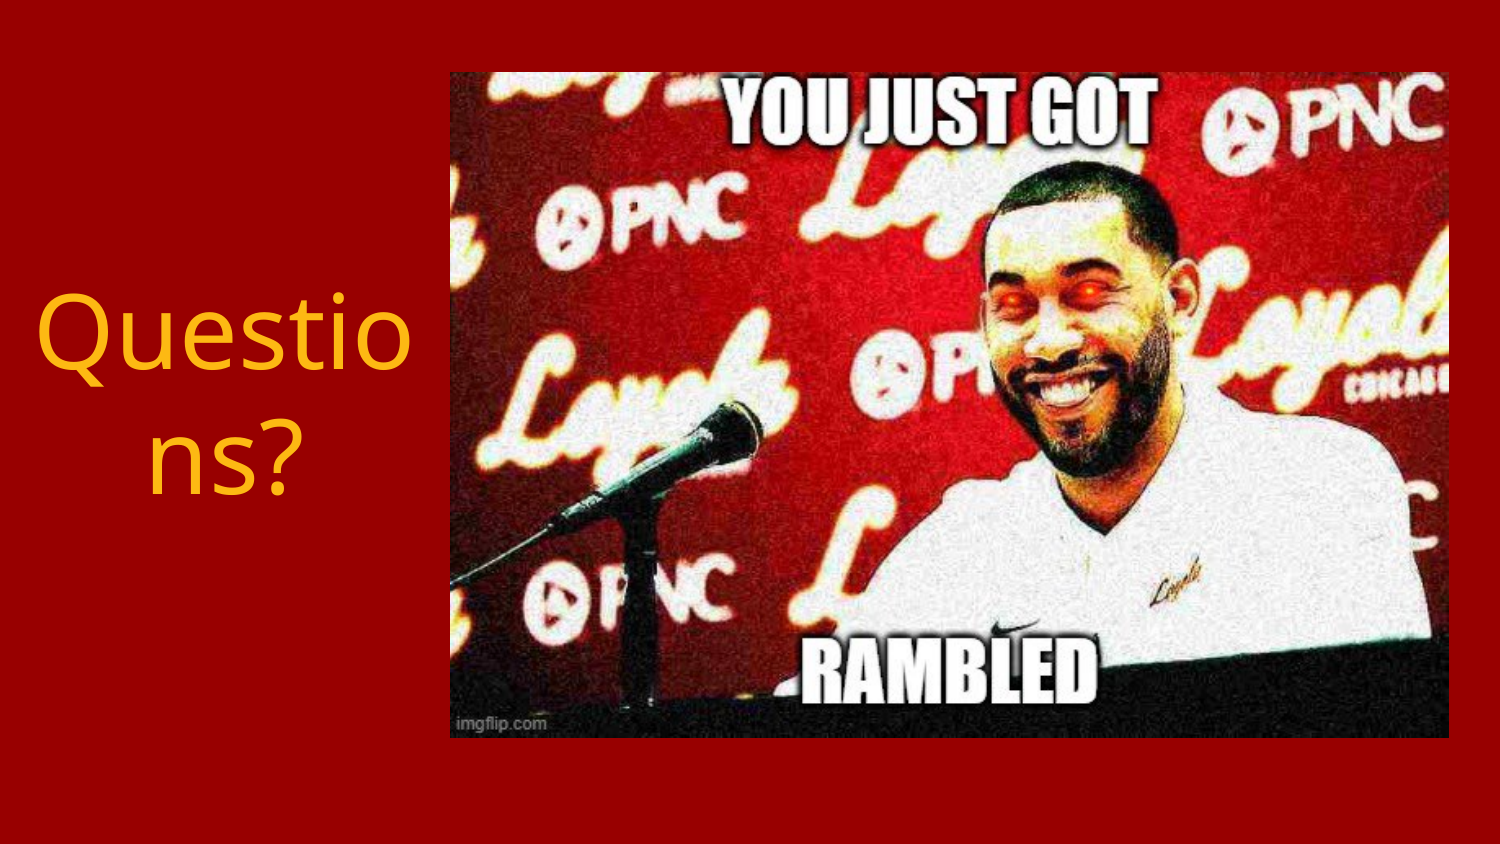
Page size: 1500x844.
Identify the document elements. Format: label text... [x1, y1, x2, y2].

picture [450, 72, 1449, 738]
title Questions? [0, 315, 450, 465]
